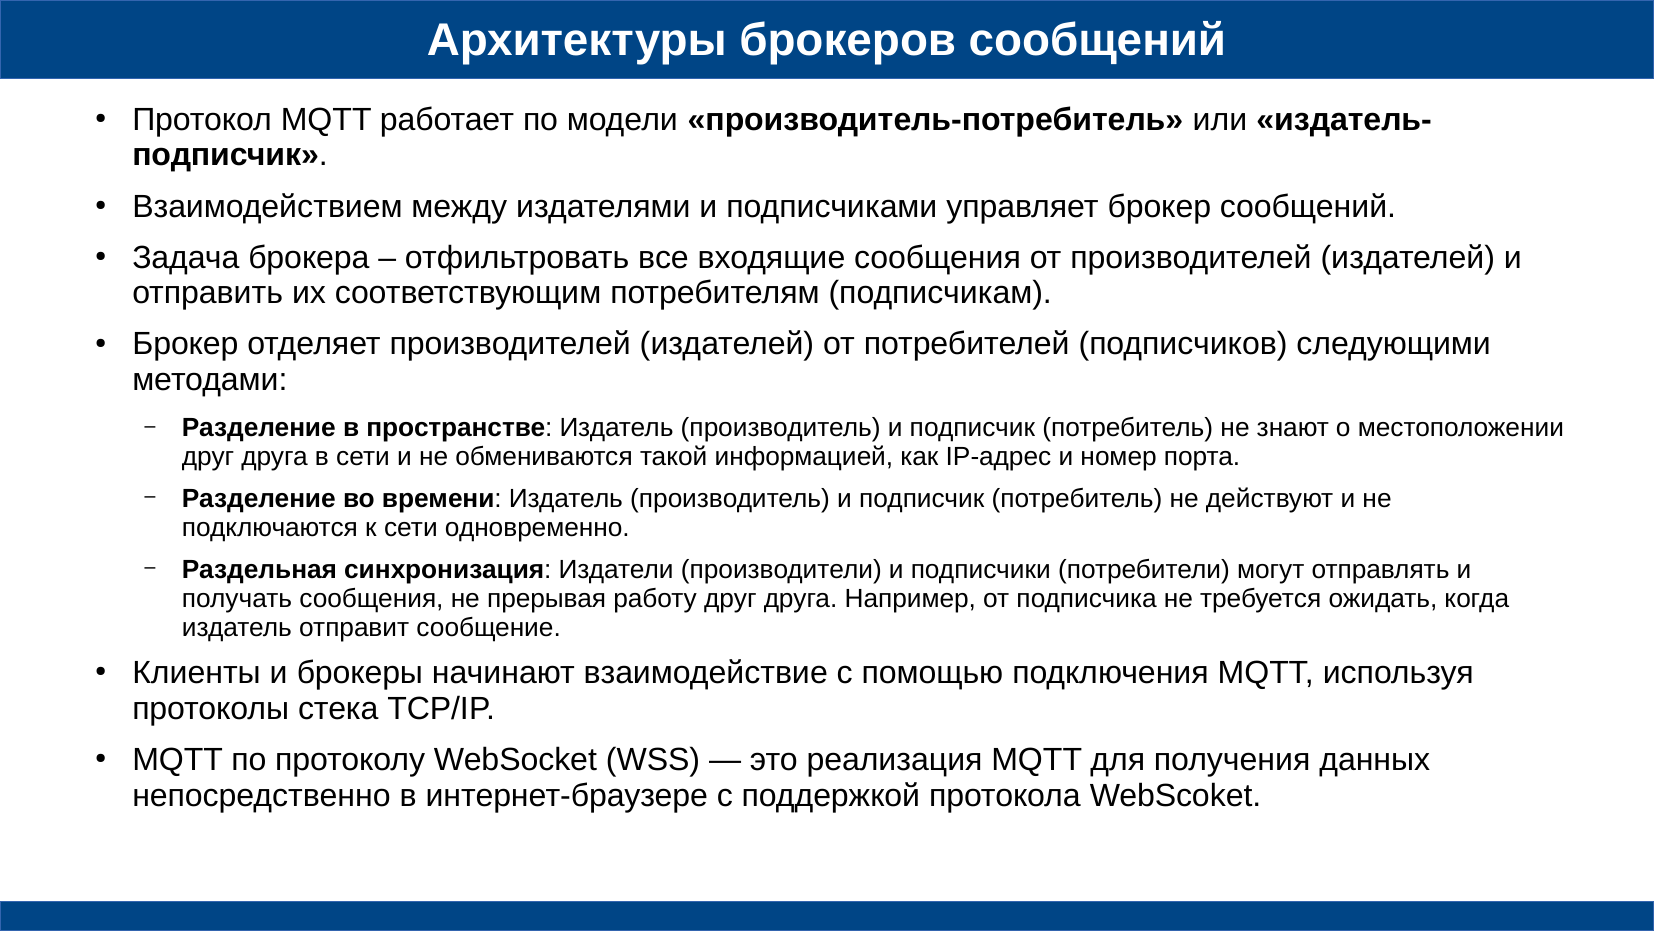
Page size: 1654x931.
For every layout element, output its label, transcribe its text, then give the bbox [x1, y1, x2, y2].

title Архитектуры брокеров сообщений [0, 0, 1654, 79]
list Протокол MQTT работает по модели «производитель-потребитель» или «издатель-подписчик». Взаимодействием между издателями и подписчиками управляет брокер сообщений. Задача брокера – отфильтровать все входящие сообщения от производителей (издателей) и отправить их соответствующим потребителям (подписчикам). Брокер отделяет производителей (издателей) от потребителей (подписчиков) следующими методами: Разделение в пространстве: Издатель (производитель) и подписчик (потребитель) не знают о местоположении друг друга в сети и не обмениваются такой информацией, как IP-адрес и номер порта. Разделение во времени: Издатель (производитель) и подписчик (потребитель) не действуют и не подключаются к сети одновременно. Раздельная синхронизация: Издатели (производители) и подписчики (потребители) могут отправлять и получать сообщения, не прерывая работу друг друга. Например, от подписчика не требуется ожидать, когда издатель отправит сообщение. Клиенты и брокеры начинают взаимодействие с помощью подключения MQTT, используя протоколы стека TCP/IP. MQTT по протоколу WebSocket (WSS) — это реализация MQTT для получения данных непосредственно в интернет-браузере с поддержкой протокола WebScoket. [82, 101, 1571, 826]
